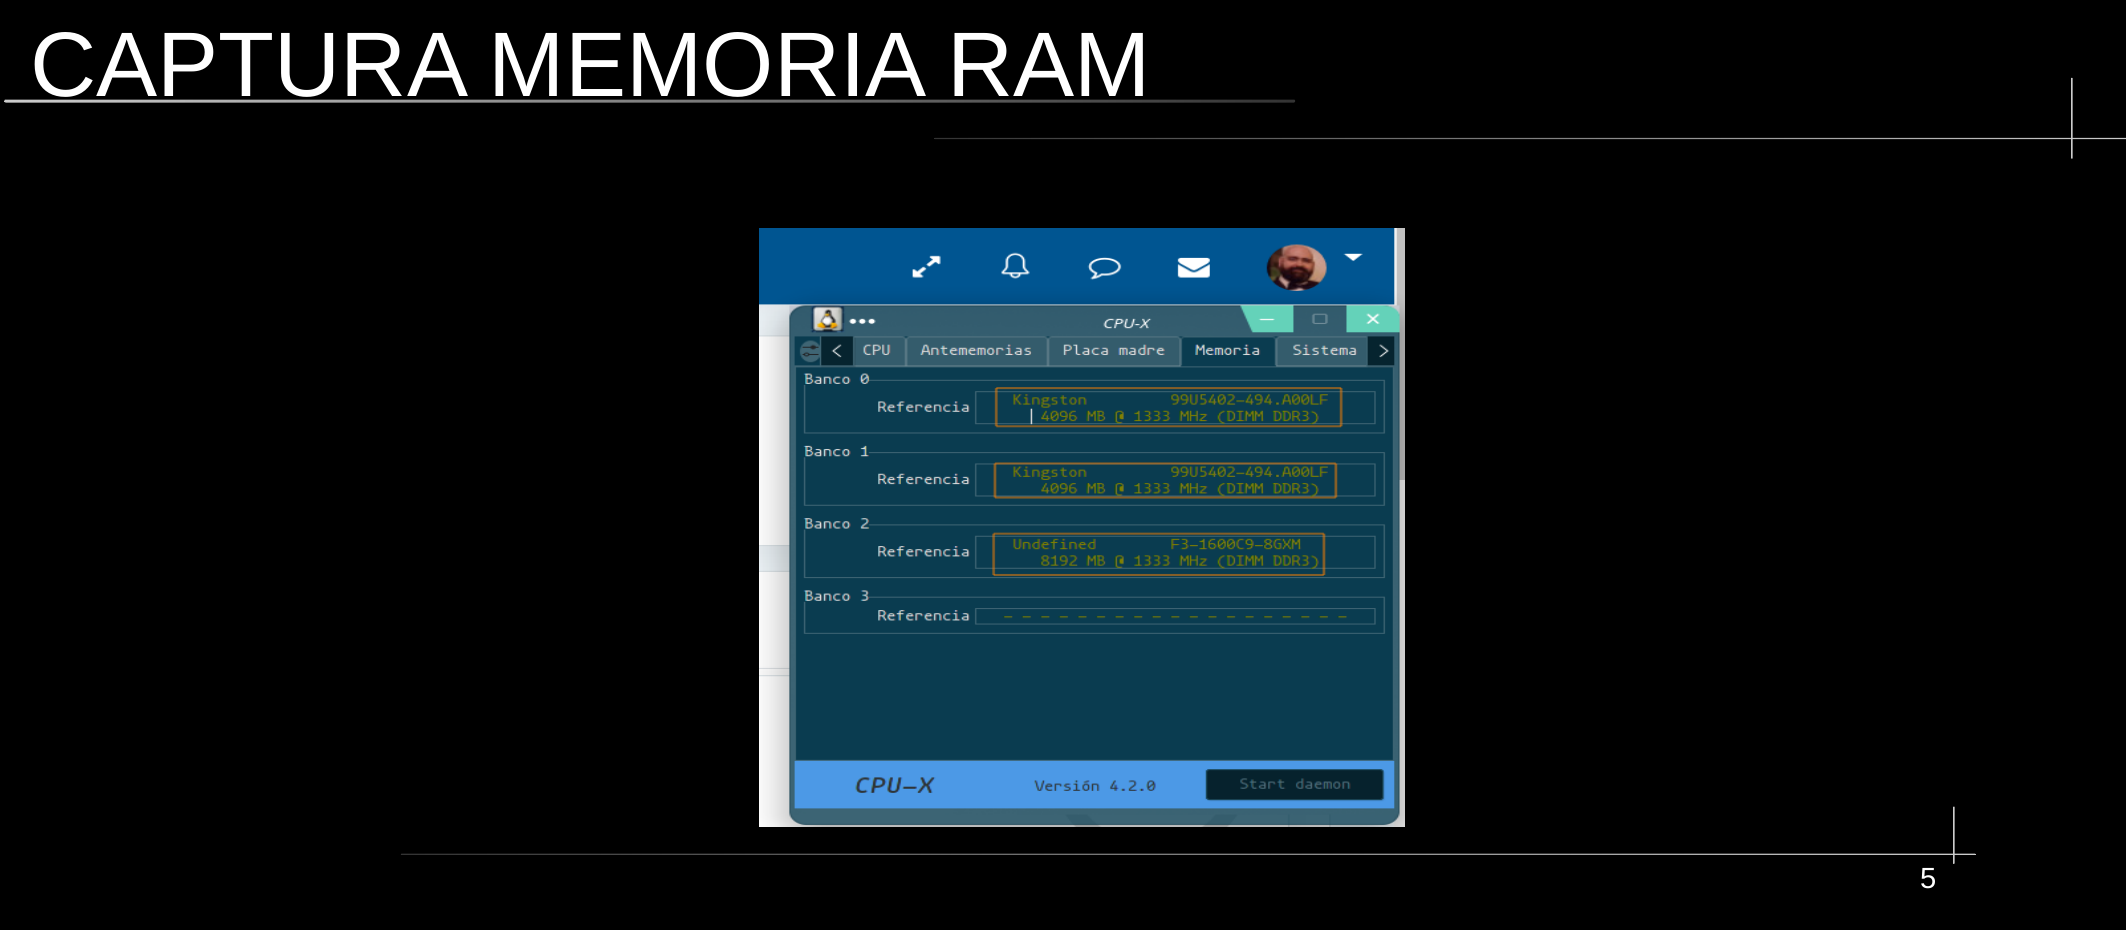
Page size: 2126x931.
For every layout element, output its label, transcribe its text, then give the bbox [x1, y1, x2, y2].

title CAPTURA MEMORIA RAM [30, 2, 2043, 128]
picture [759, 228, 1405, 827]
